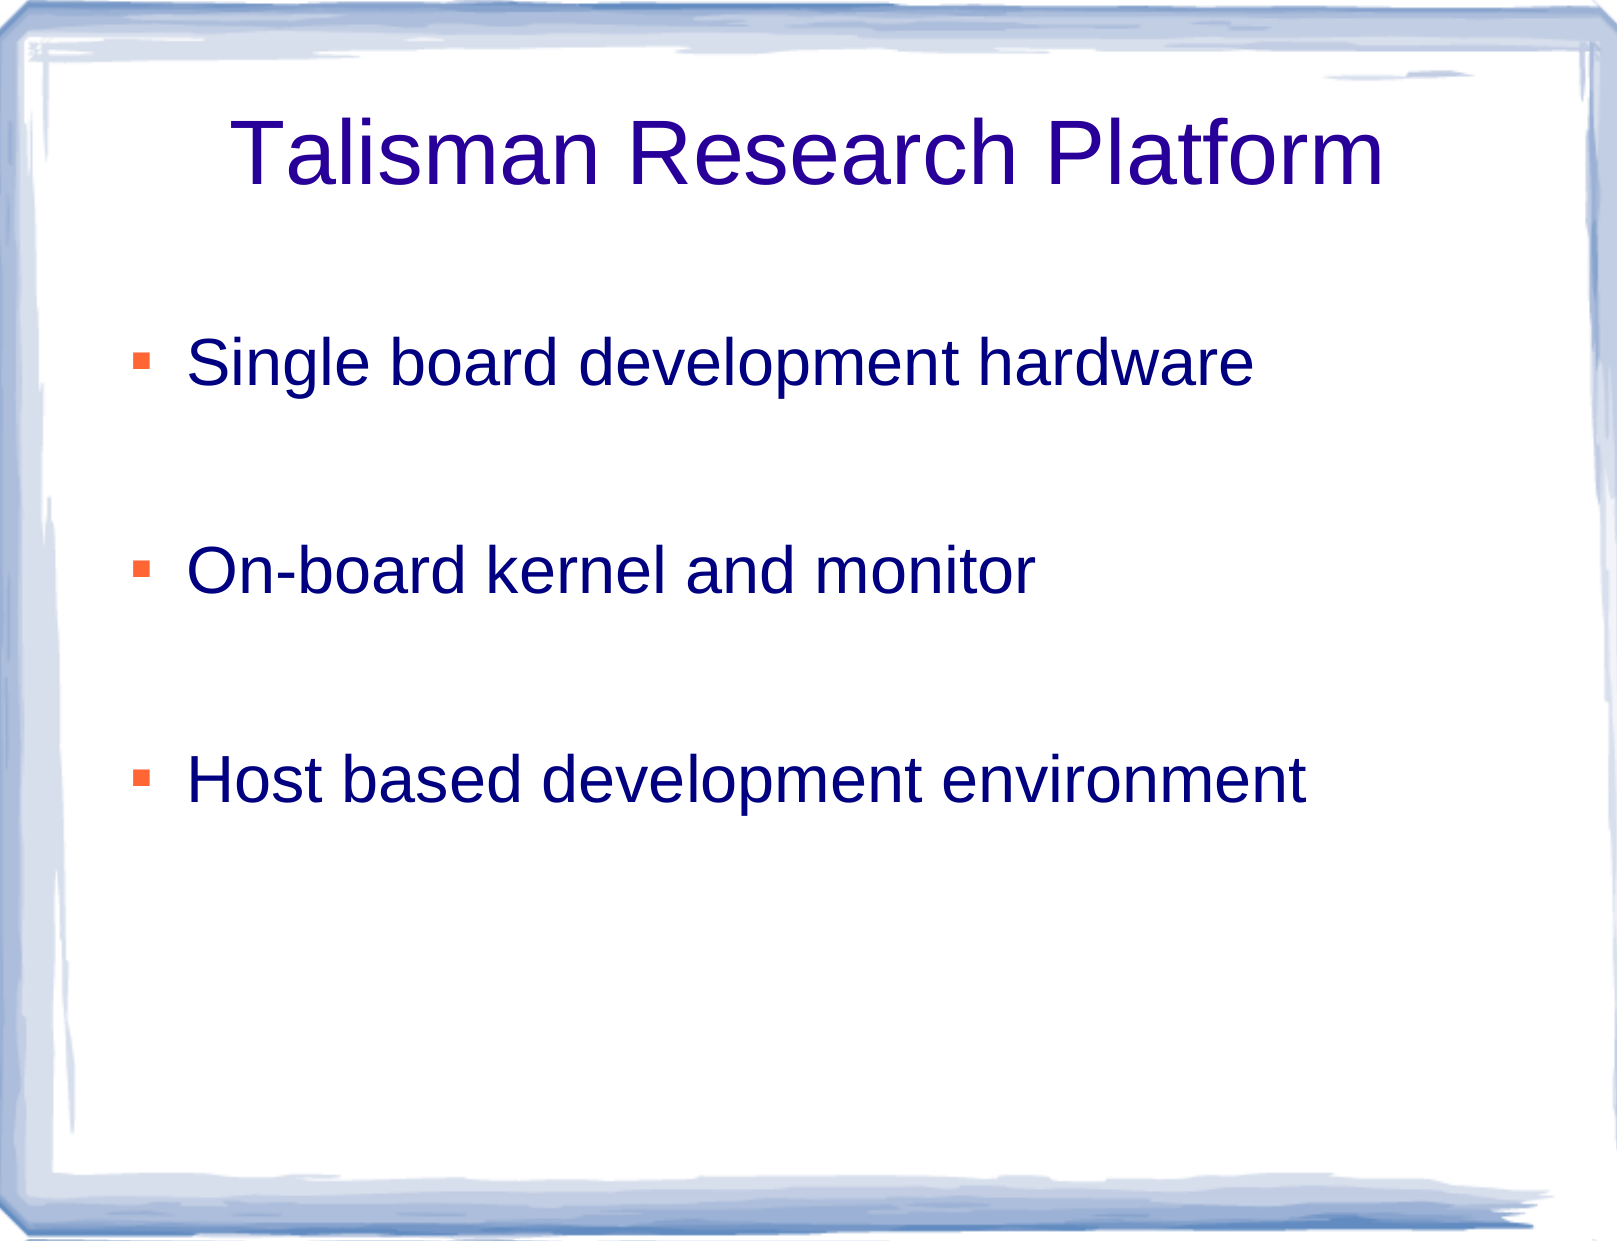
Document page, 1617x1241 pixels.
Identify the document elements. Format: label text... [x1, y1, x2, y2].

list Single board development hardware On-board kernel and monitor Host based development environment [115, 324, 1537, 1005]
picture [0, 0, 1617, 1241]
title Talisman Research Platform [80, 49, 1537, 257]
